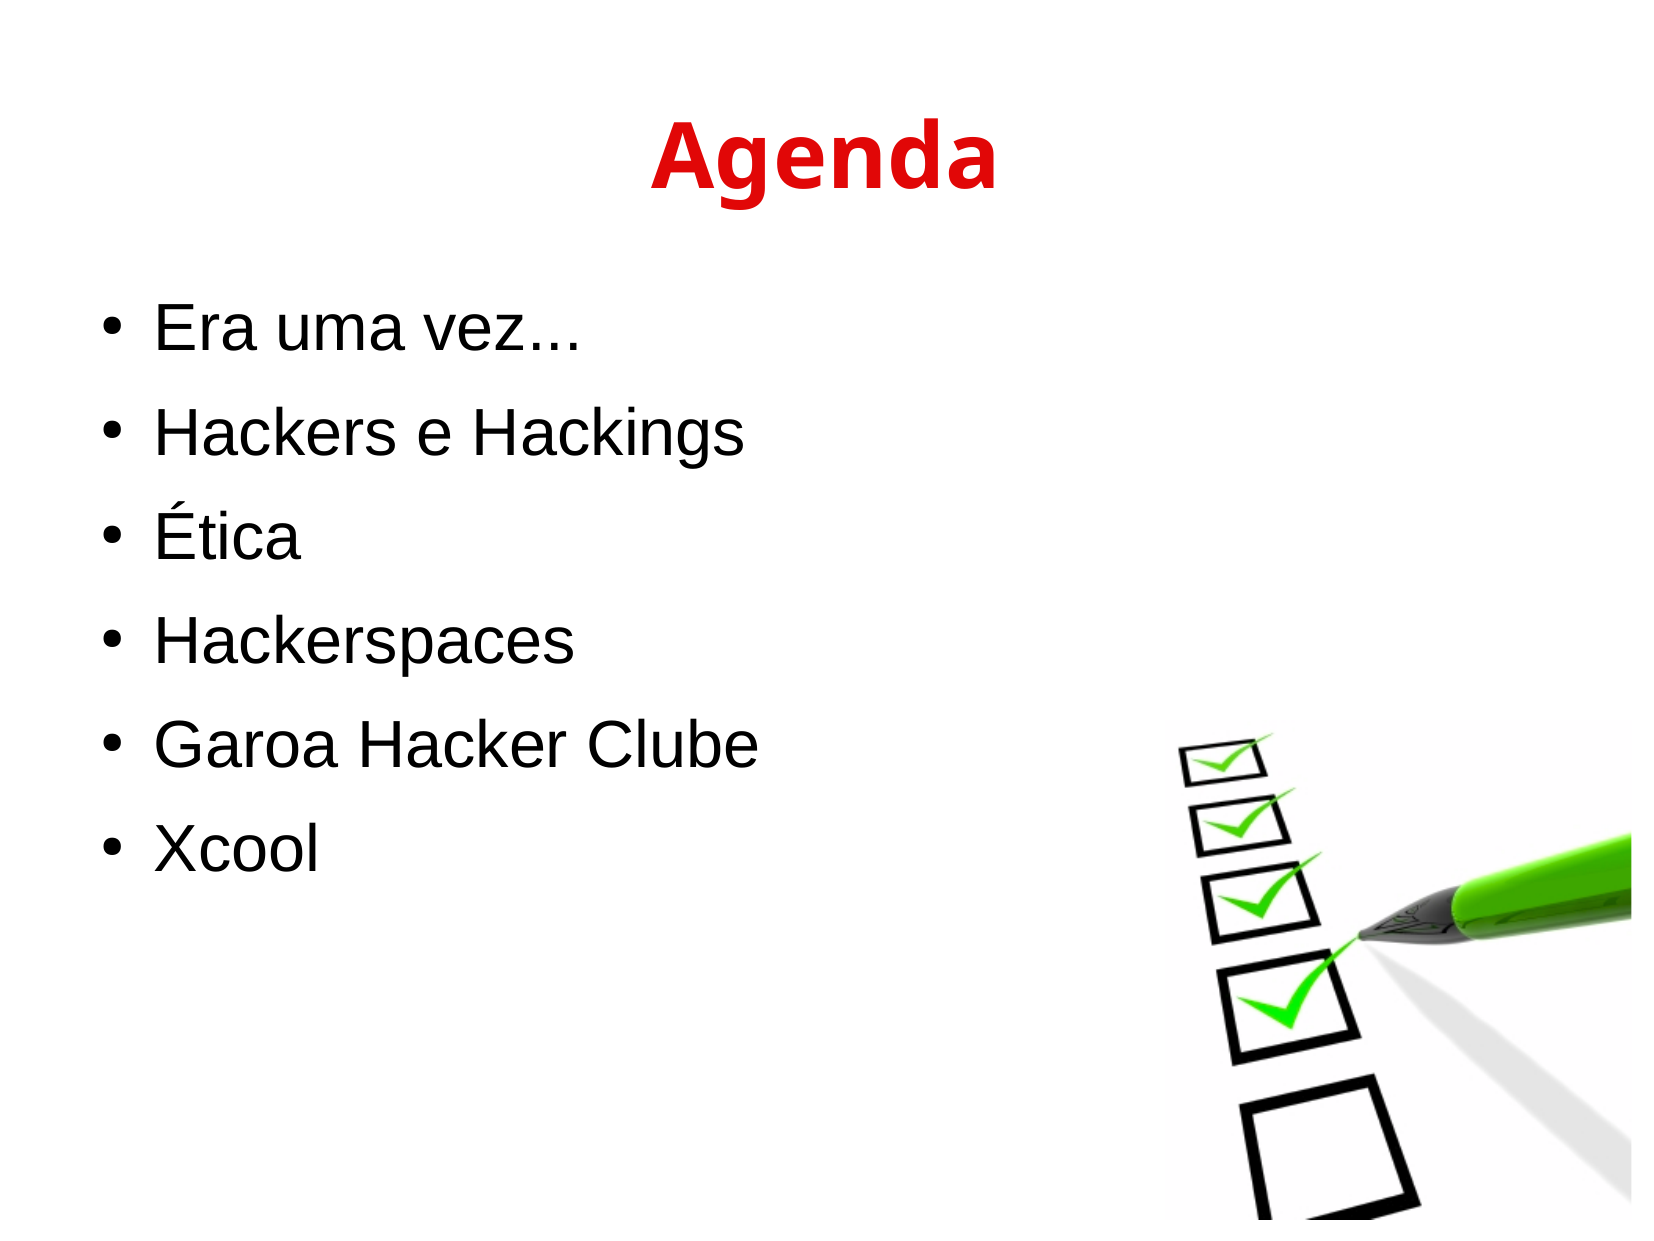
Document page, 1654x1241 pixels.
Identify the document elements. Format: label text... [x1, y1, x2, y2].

list Era uma vez... Hackers e Hackings Ética Hackerspaces Garoa Hacker Clube Xcool [82, 290, 1571, 1010]
title Agenda [82, 49, 1571, 257]
picture [1165, 720, 1632, 1220]
